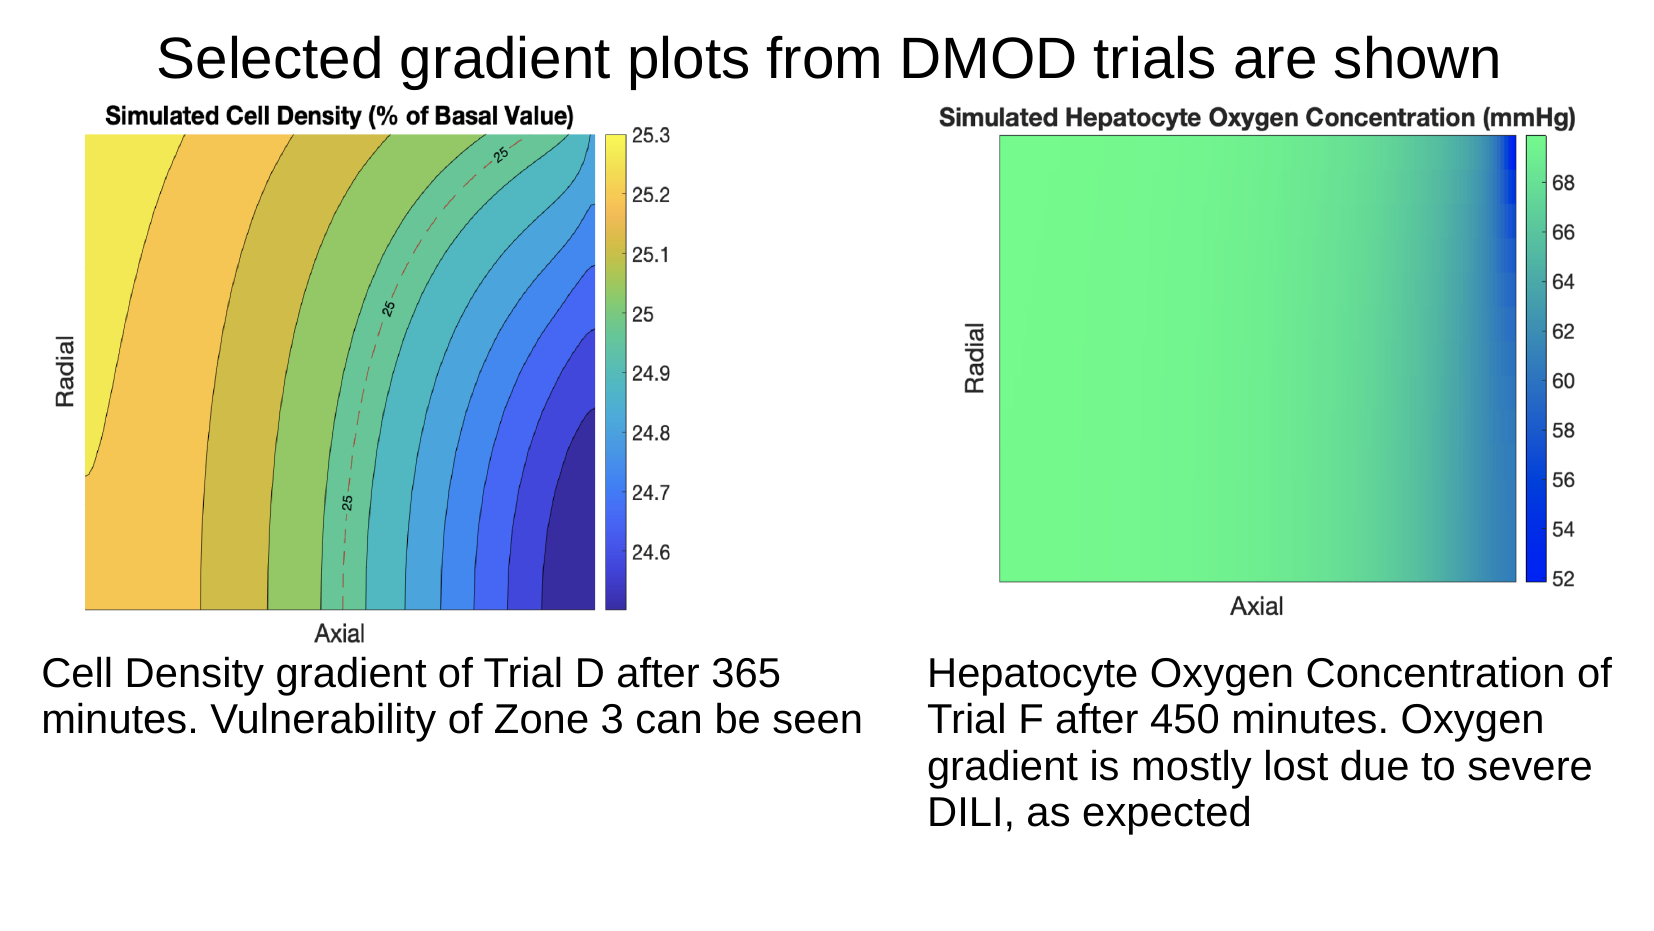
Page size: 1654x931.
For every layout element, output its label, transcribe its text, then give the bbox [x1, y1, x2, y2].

picture [29, 94, 680, 649]
picture [932, 100, 1595, 632]
list Hepatocyte Oxygen Concentration of Trial F after 450 minutes. Oxygen gradient is mostly lost due to severe DILI, as expected [856, 649, 1654, 857]
title Selected gradient plots from DMOD trials are shown [0, 0, 1654, 137]
list Cell Density gradient of Trial D after 365 minutes. Vulnerability of Zone 3 can be seen [0, 649, 856, 857]
